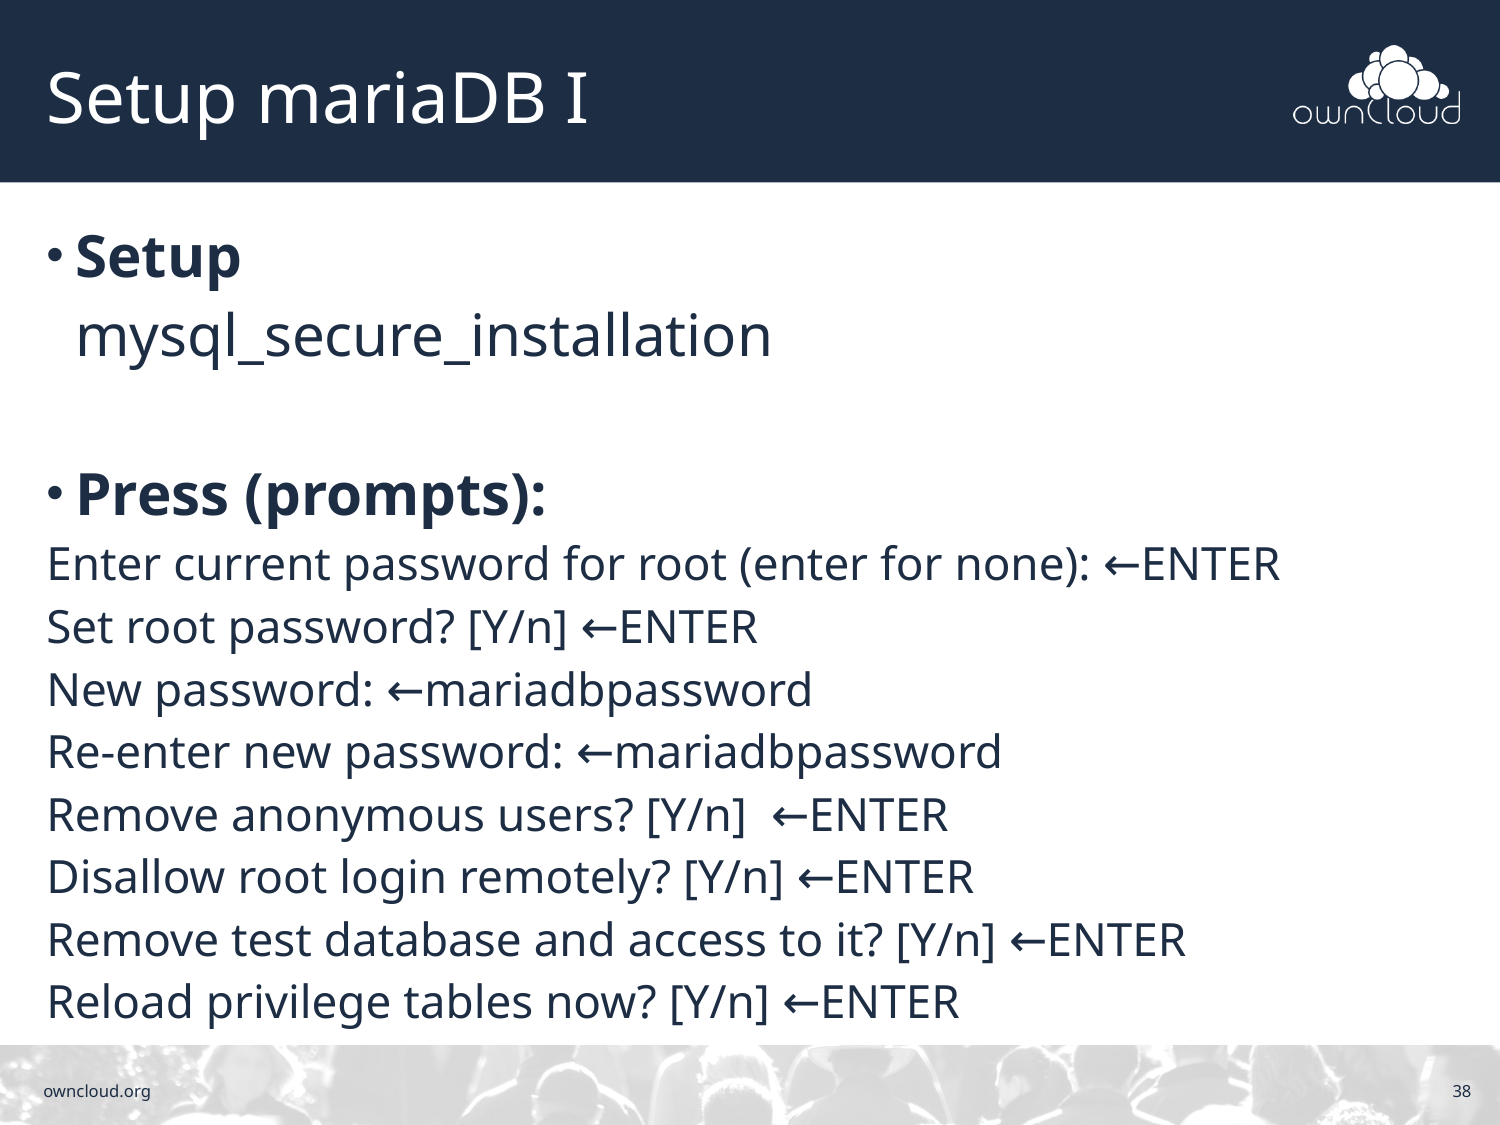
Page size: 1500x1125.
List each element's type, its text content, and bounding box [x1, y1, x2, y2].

picture [1293, 45, 1460, 124]
picture [0, 1045, 1500, 1125]
title Setup mariaDB I [46, 5, 1258, 187]
list Setup mysql_secure_installation Press (prompts): Enter current password for root (enter for none): ←ENTER Set root password? [Y/n] ←ENTER New password: ←mariadbpassword Re-enter new password: ←mariadbpassword Remove anonymous users? [Y/n] ←ENTER Disallow root login remotely? [Y/n] ←ENTER Remove test database and access to it? [Y/n] ←ENTER Reload privilege tables now? [Y/n] ←ENTER [46, 214, 1465, 1026]
